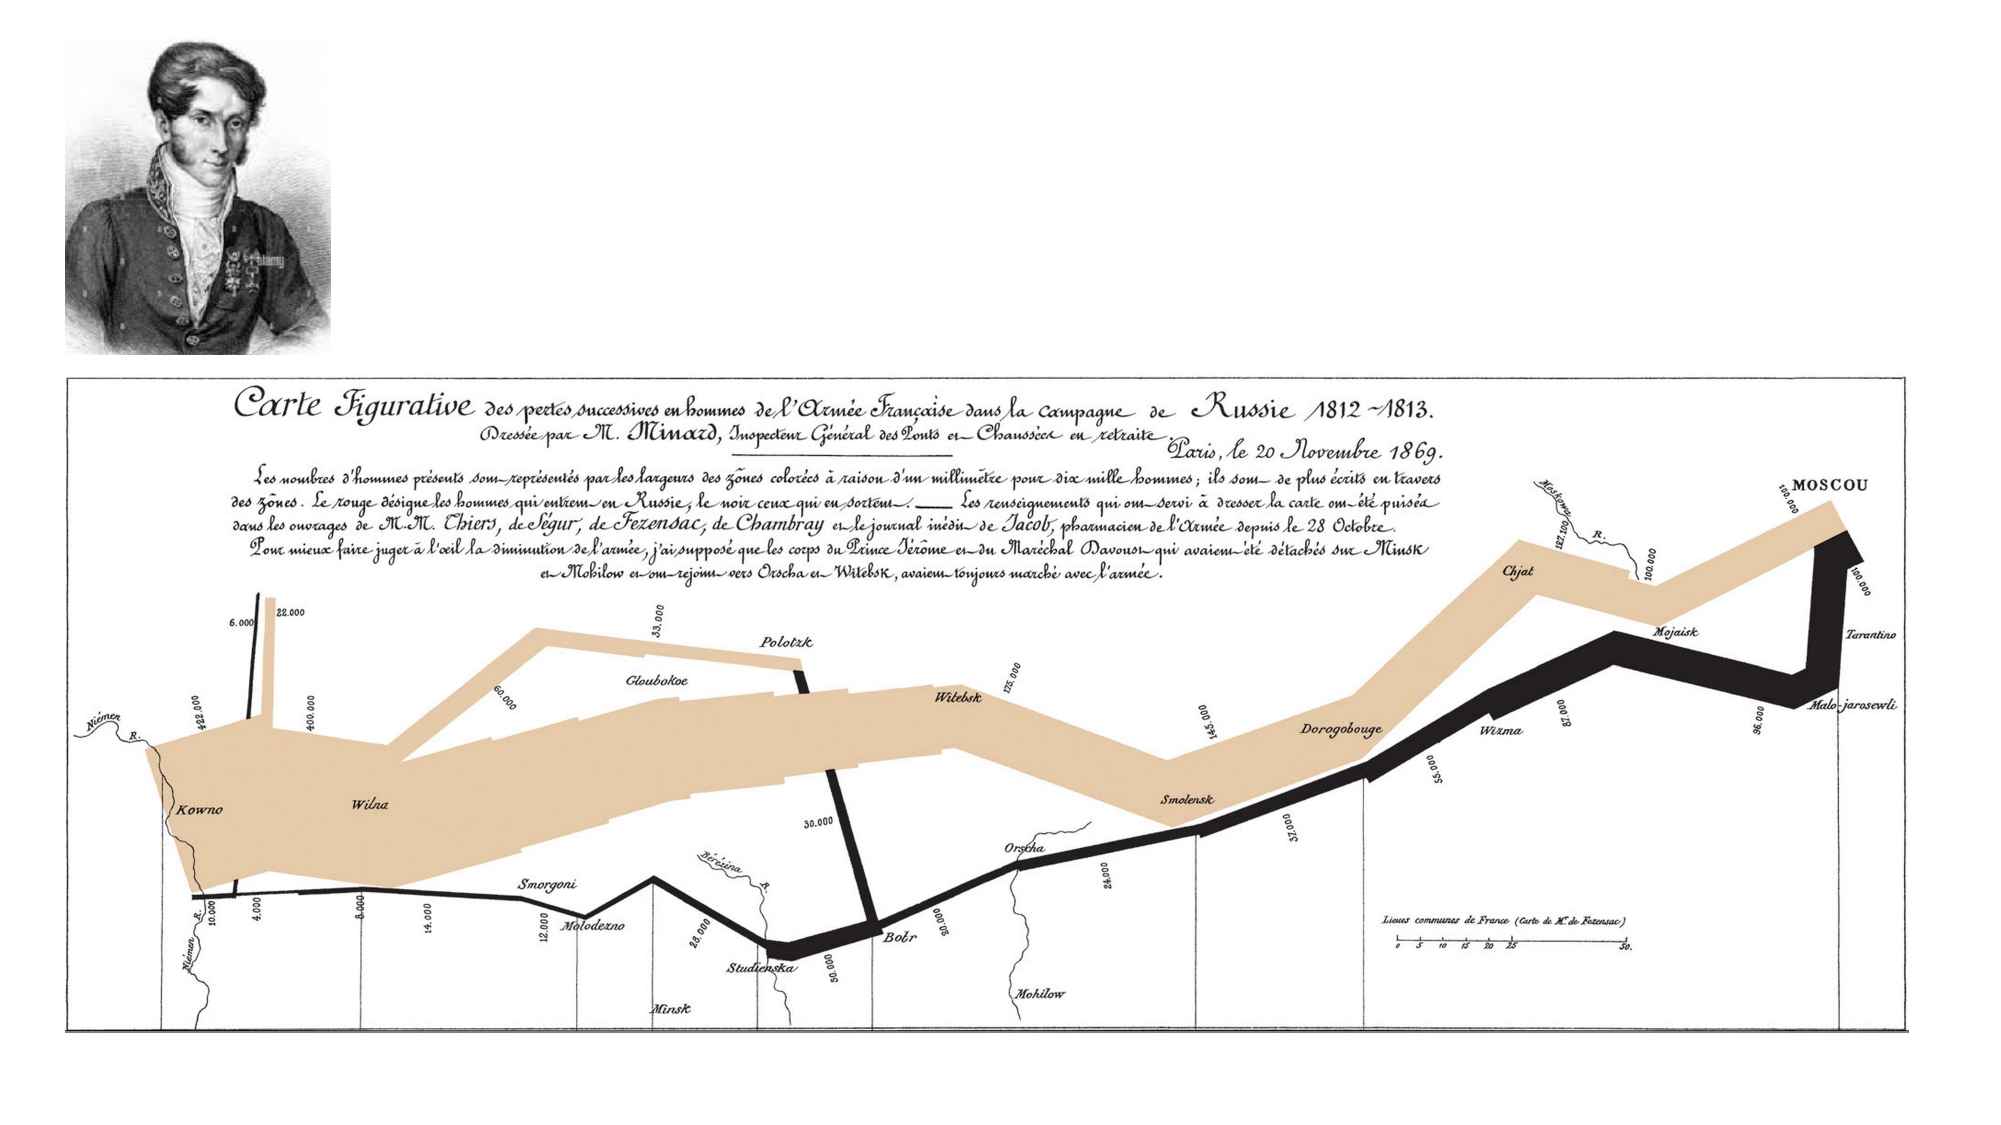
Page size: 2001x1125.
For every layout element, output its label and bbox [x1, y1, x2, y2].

picture [65, 38, 331, 355]
picture [65, 373, 1909, 1125]
